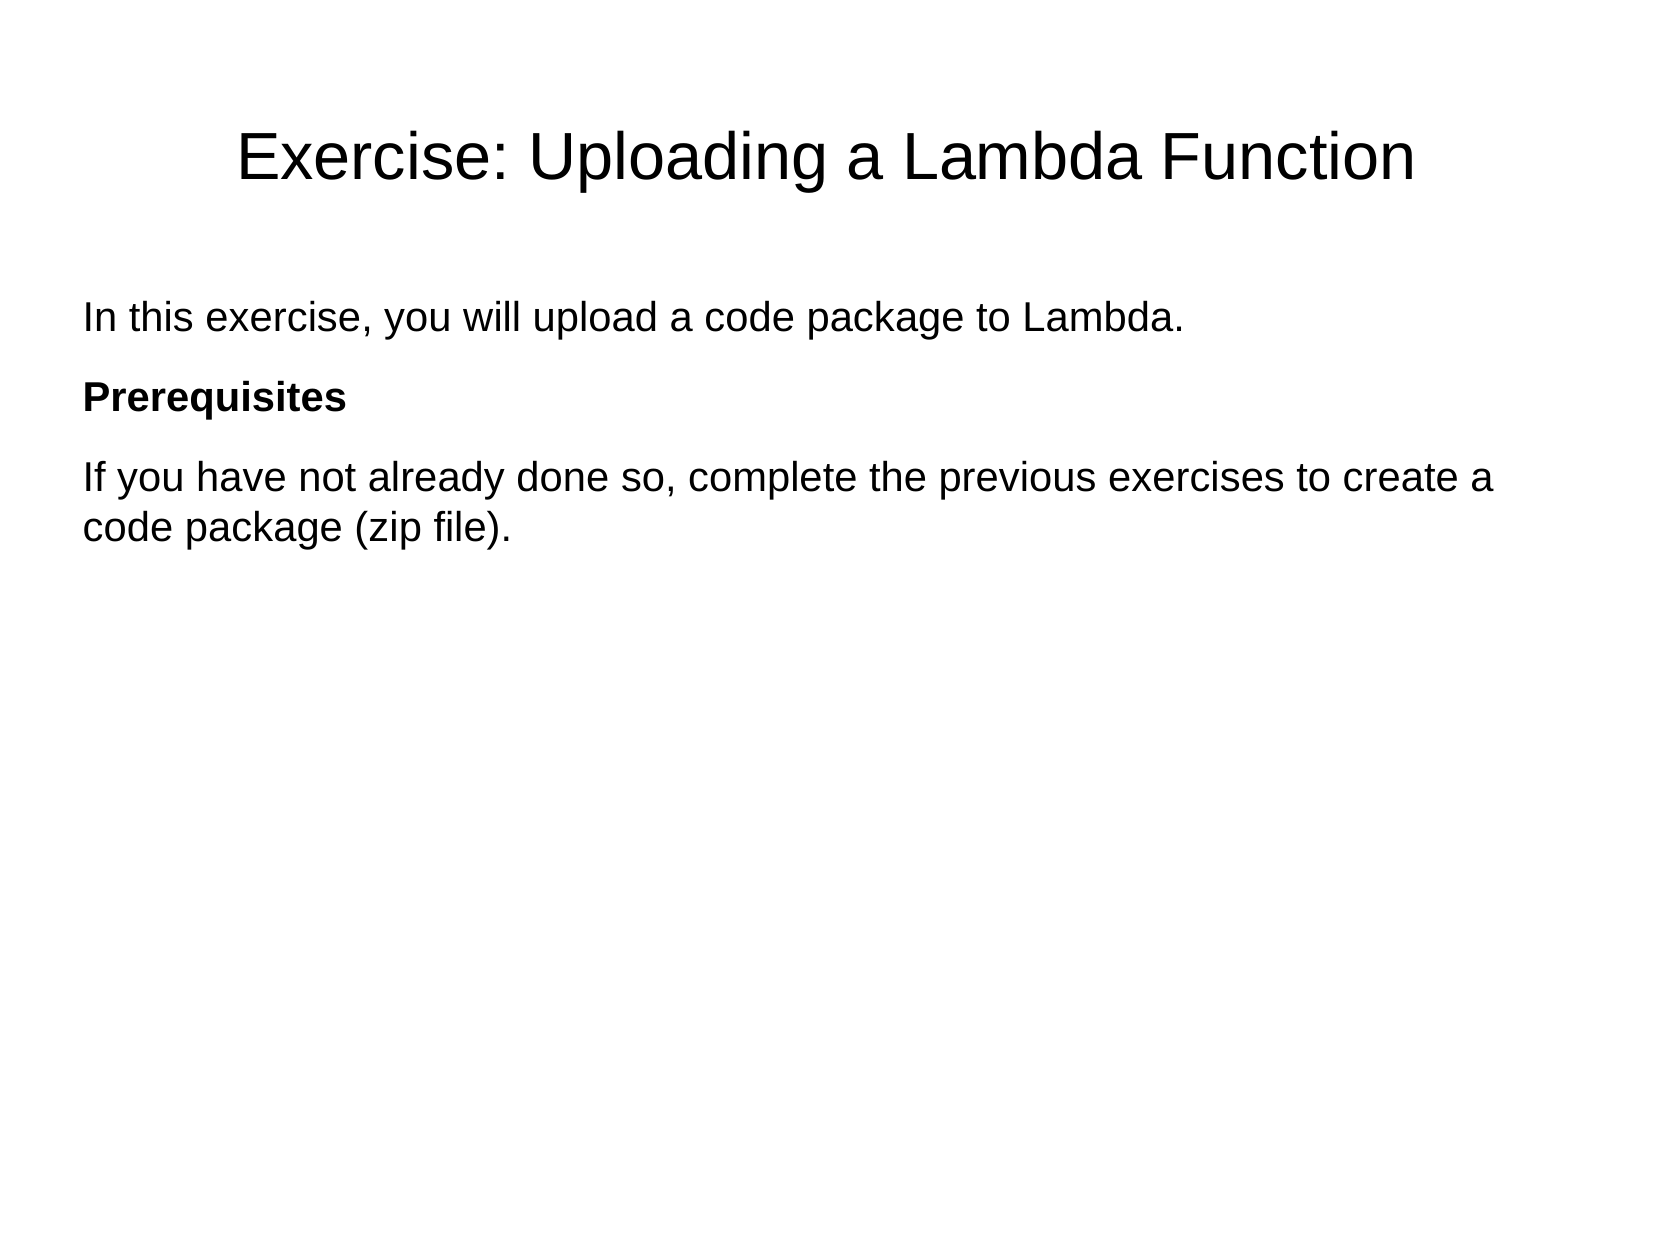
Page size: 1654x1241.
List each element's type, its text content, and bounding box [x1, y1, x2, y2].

list In this exercise, you will upload a code package to Lambda. Prerequisites If you have not already done so, complete the previous exercises to create a code package (zip file). [82, 290, 1571, 952]
title Exercise: Uploading a Lambda Function [82, 49, 1571, 257]
